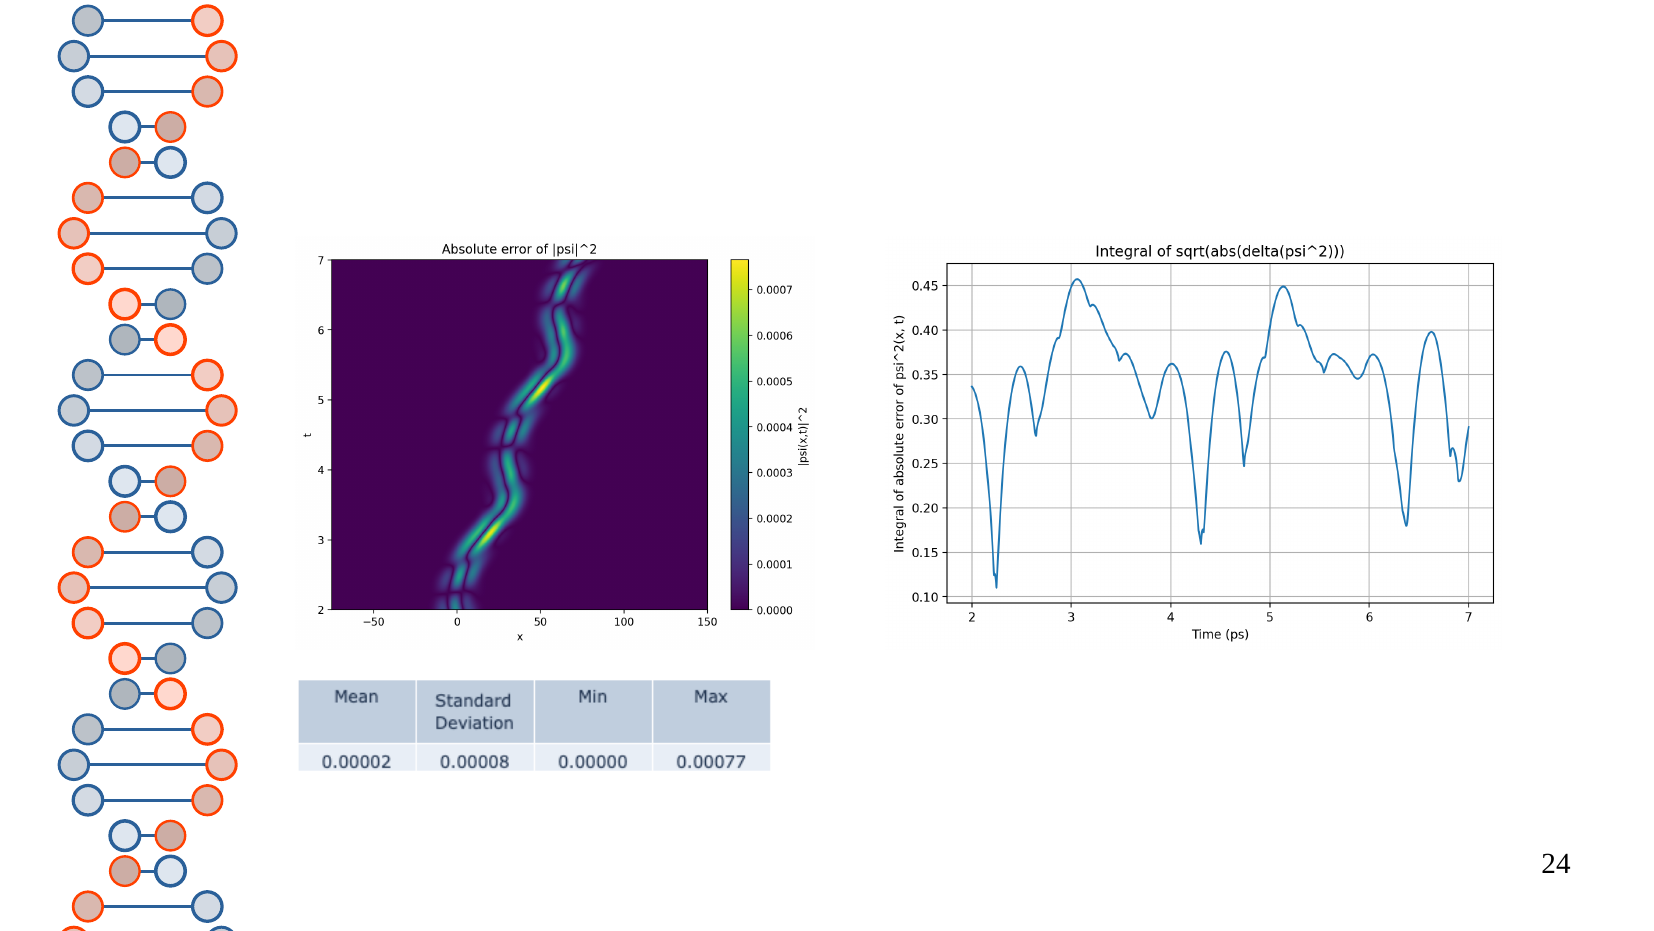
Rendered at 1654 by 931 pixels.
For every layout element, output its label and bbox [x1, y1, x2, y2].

picture [295, 236, 815, 650]
picture [285, 661, 787, 789]
picture [885, 236, 1502, 650]
